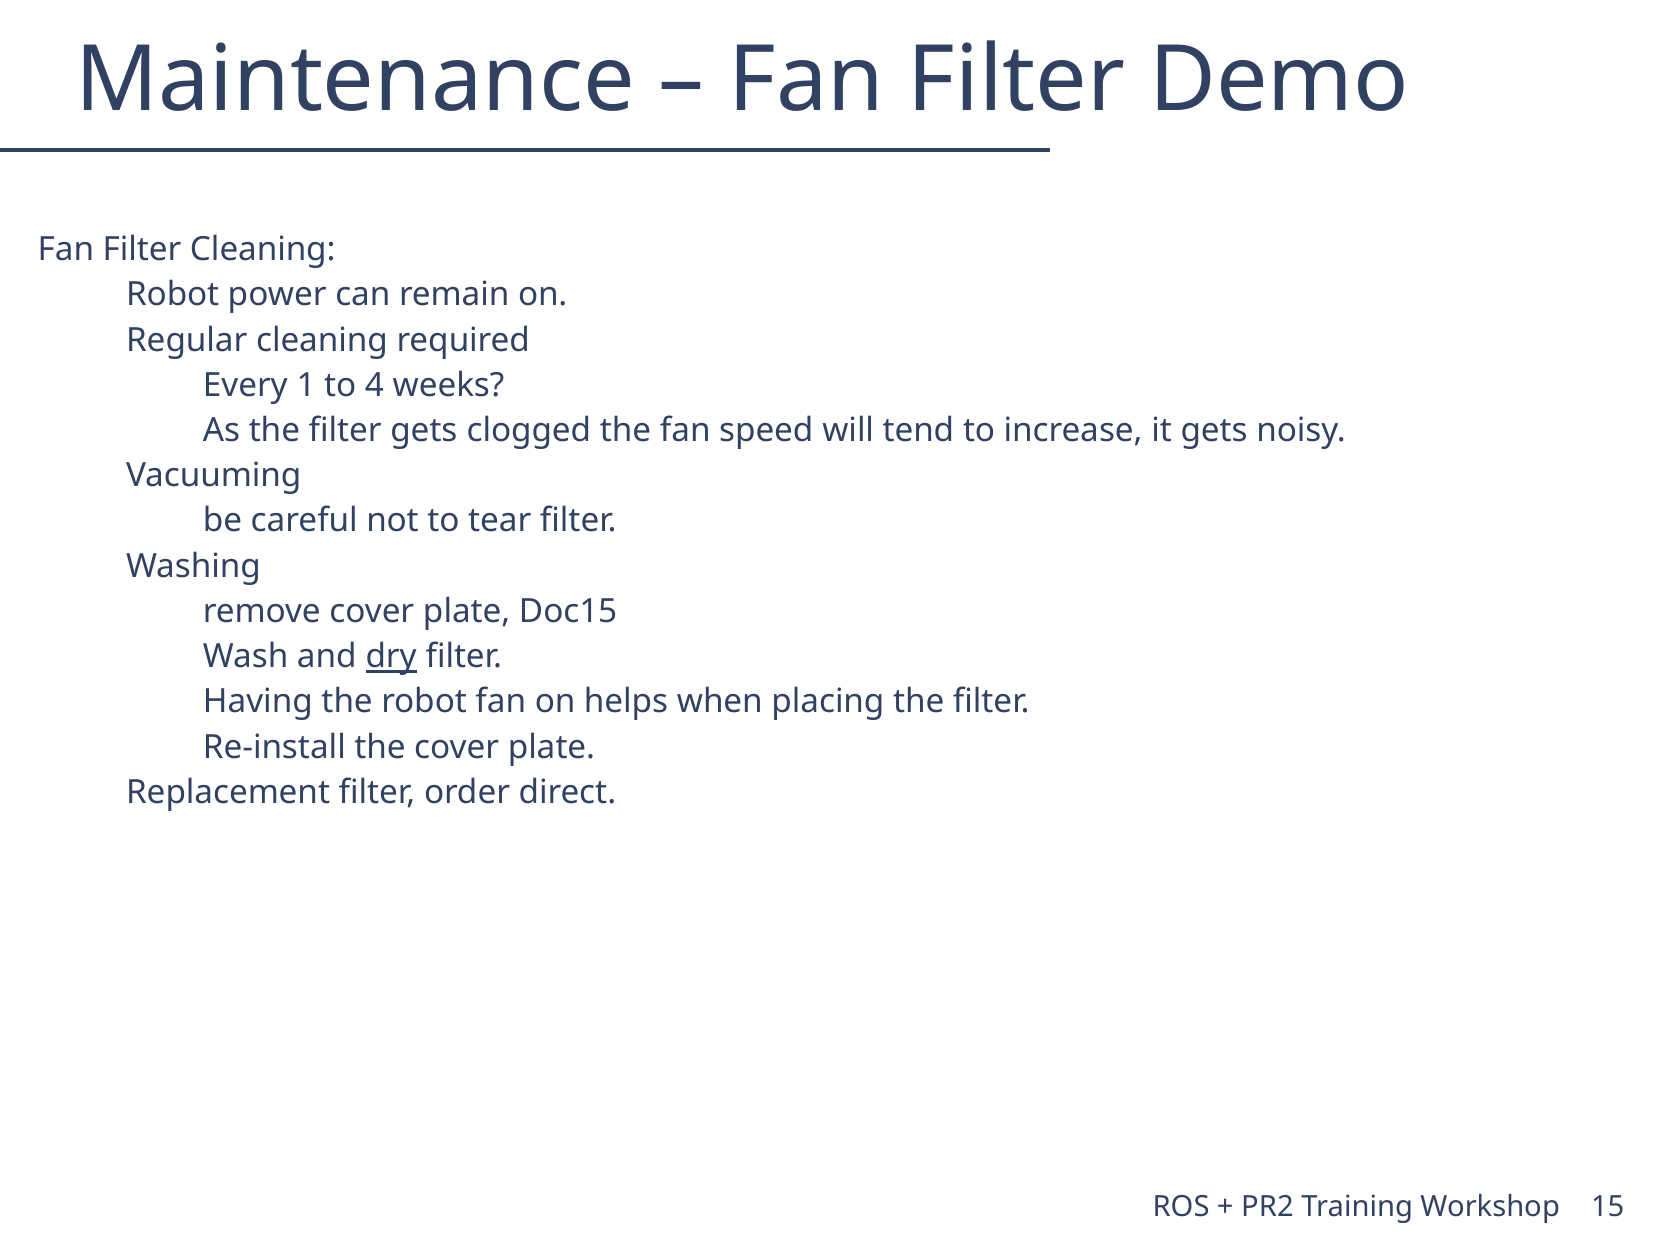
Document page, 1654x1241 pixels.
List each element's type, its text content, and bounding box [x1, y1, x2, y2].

list Fan Filter Cleaning: Robot power can remain on. Regular cleaning required Every 1 to 4 weeks? As the filter gets clogged the fan speed will tend to increase, it gets noisy. Vacuuming be careful not to tear filter. Washing remove cover plate, Doc15 Wash and dry filter. Having the robot fan on helps when placing the filter. Re-install the cover plate. Replacement filter, order direct. [37, 225, 1571, 1109]
title Maintenance – Fan Filter Demo [75, 0, 1564, 151]
